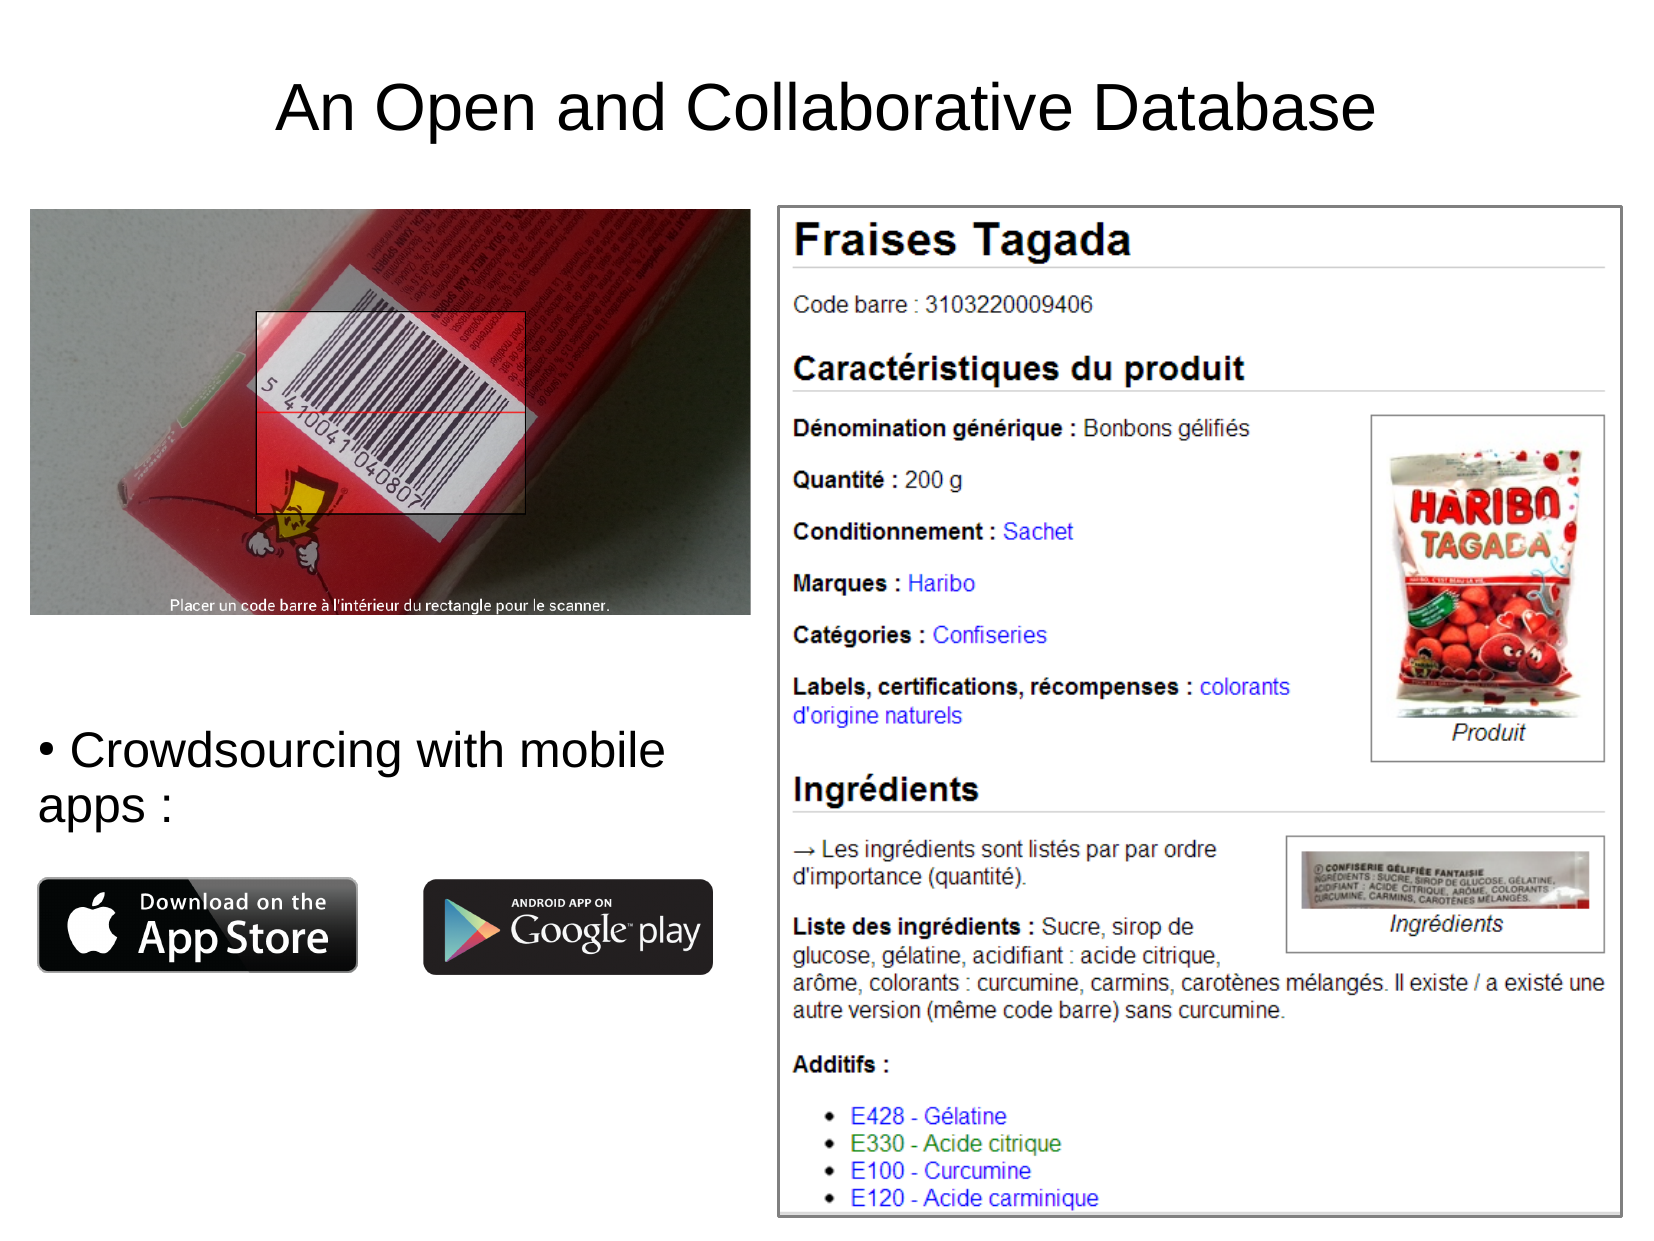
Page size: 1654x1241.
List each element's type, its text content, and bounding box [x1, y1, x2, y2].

subtitle Crowdsourcing with mobile apps : [37, 616, 736, 1171]
picture [780, 208, 1621, 1216]
picture [30, 209, 751, 616]
picture [37, 877, 358, 973]
title An Open and Collaborative Database [82, 49, 1571, 166]
picture [423, 879, 713, 976]
